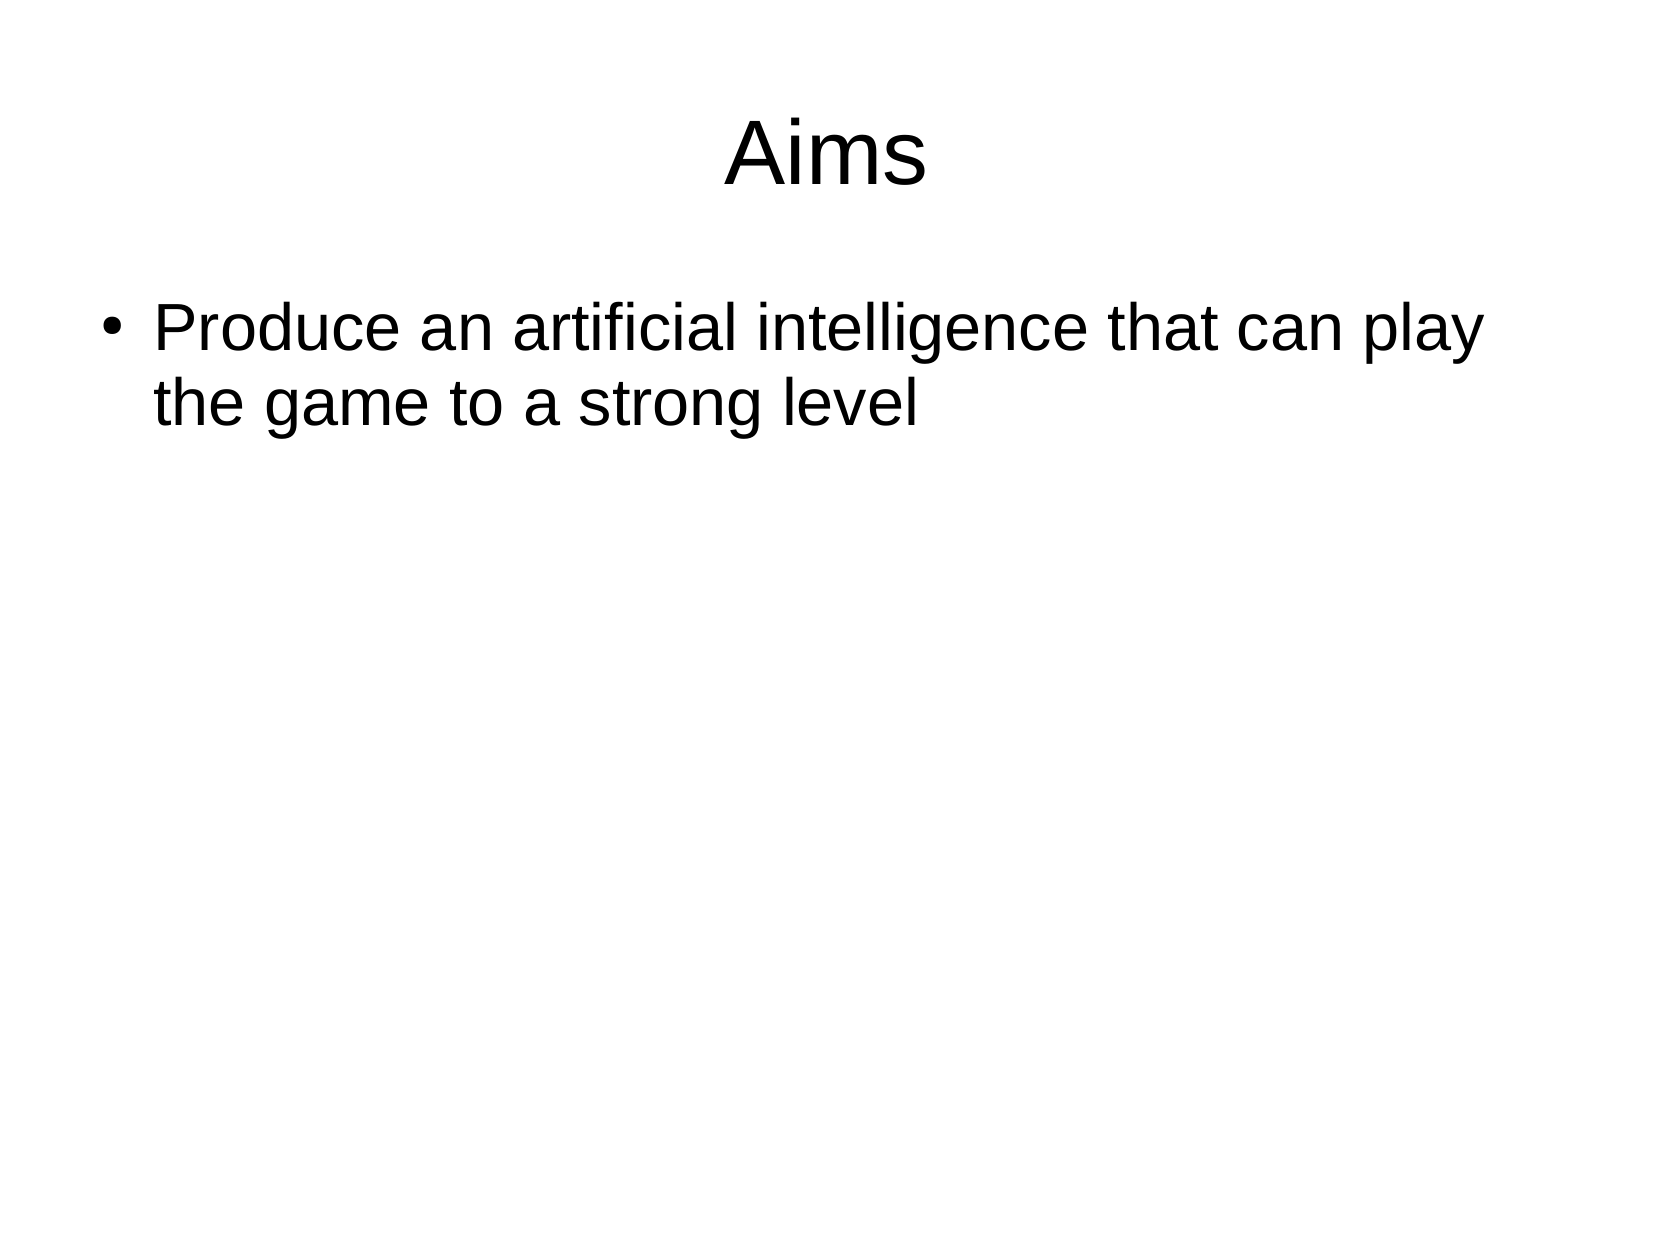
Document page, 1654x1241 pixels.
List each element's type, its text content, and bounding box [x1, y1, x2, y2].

list Produce an artificial intelligence that can play the game to a strong level [82, 290, 1571, 1010]
title Aims [82, 49, 1571, 257]
